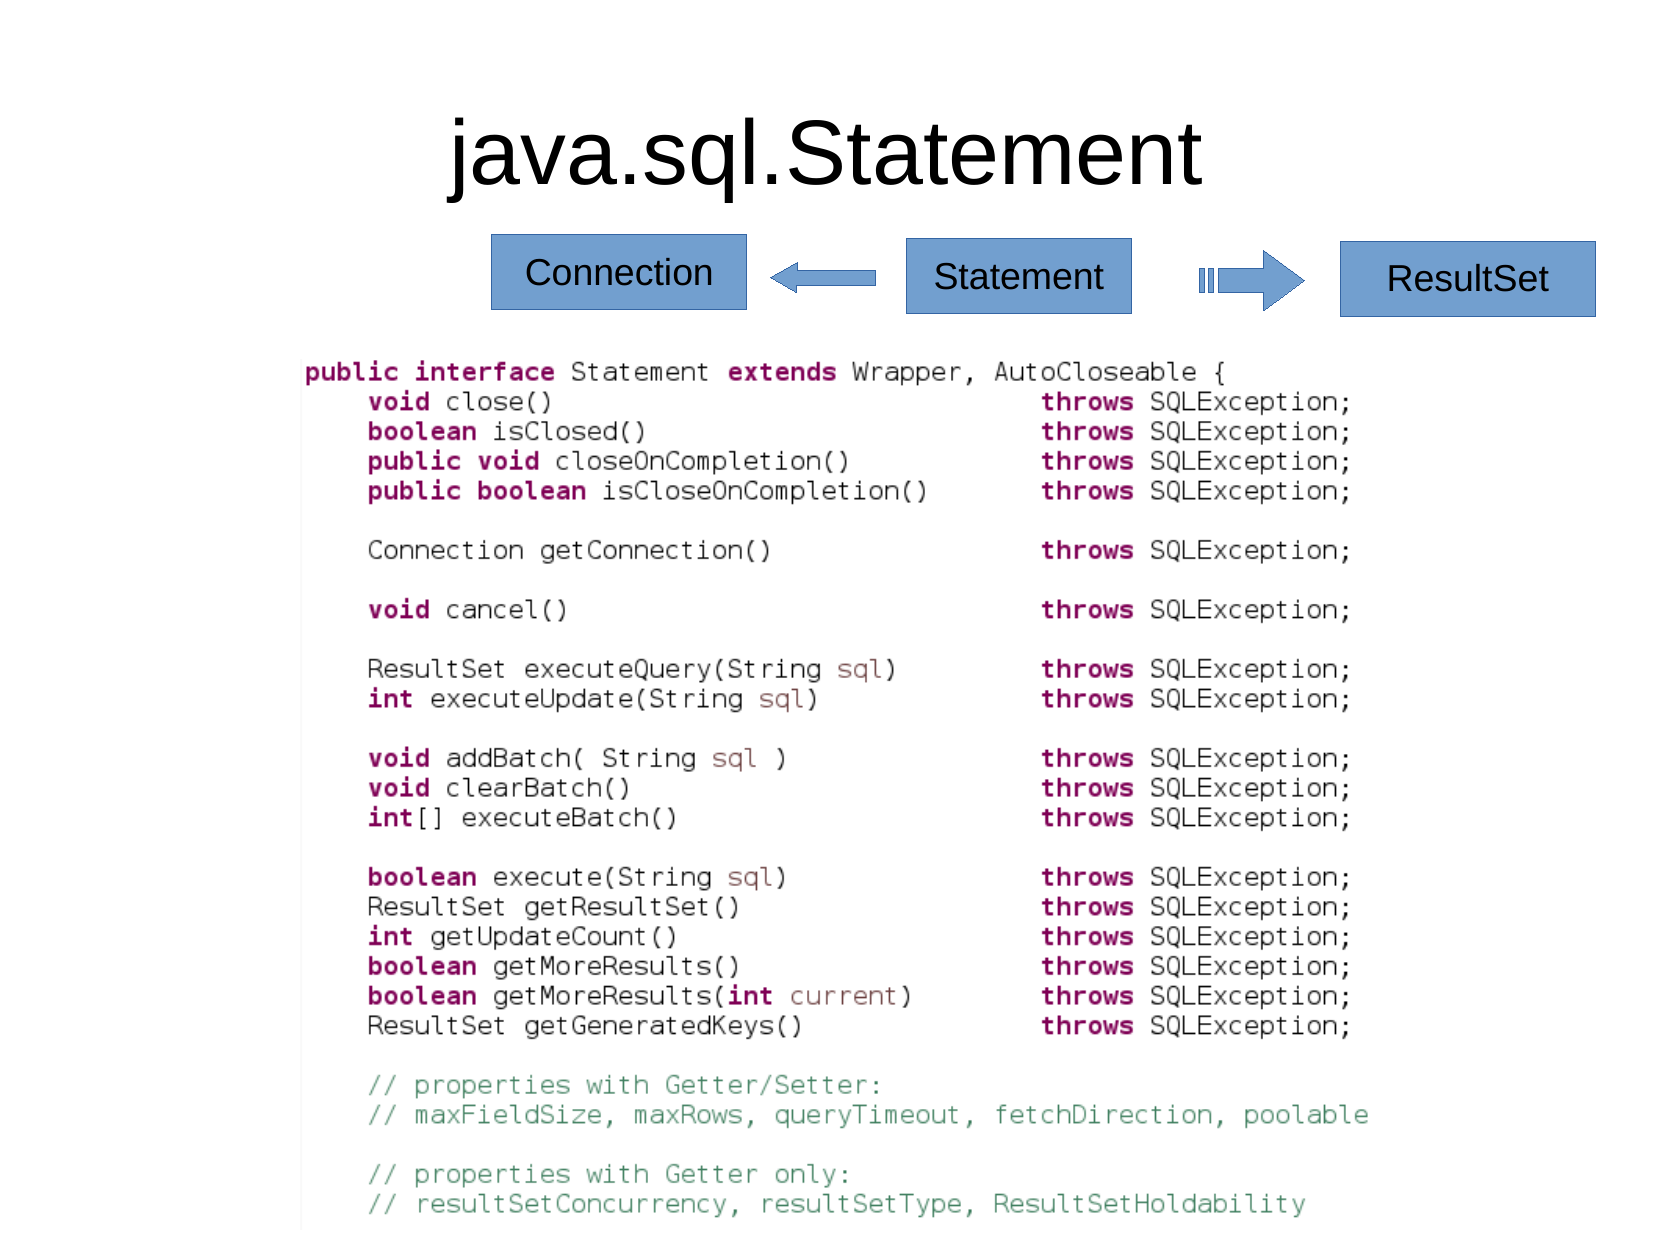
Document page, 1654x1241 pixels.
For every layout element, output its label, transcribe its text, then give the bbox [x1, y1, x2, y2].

title java.sql.Statement [82, 49, 1571, 257]
text_box Connection [491, 234, 747, 310]
picture [299, 359, 1396, 1231]
text_box Statement [906, 238, 1132, 314]
text_box [1208, 268, 1214, 293]
text_box ResultSet [1340, 241, 1596, 317]
text_box [1199, 268, 1205, 293]
text_box [1218, 250, 1305, 311]
text_box [770, 262, 876, 293]
